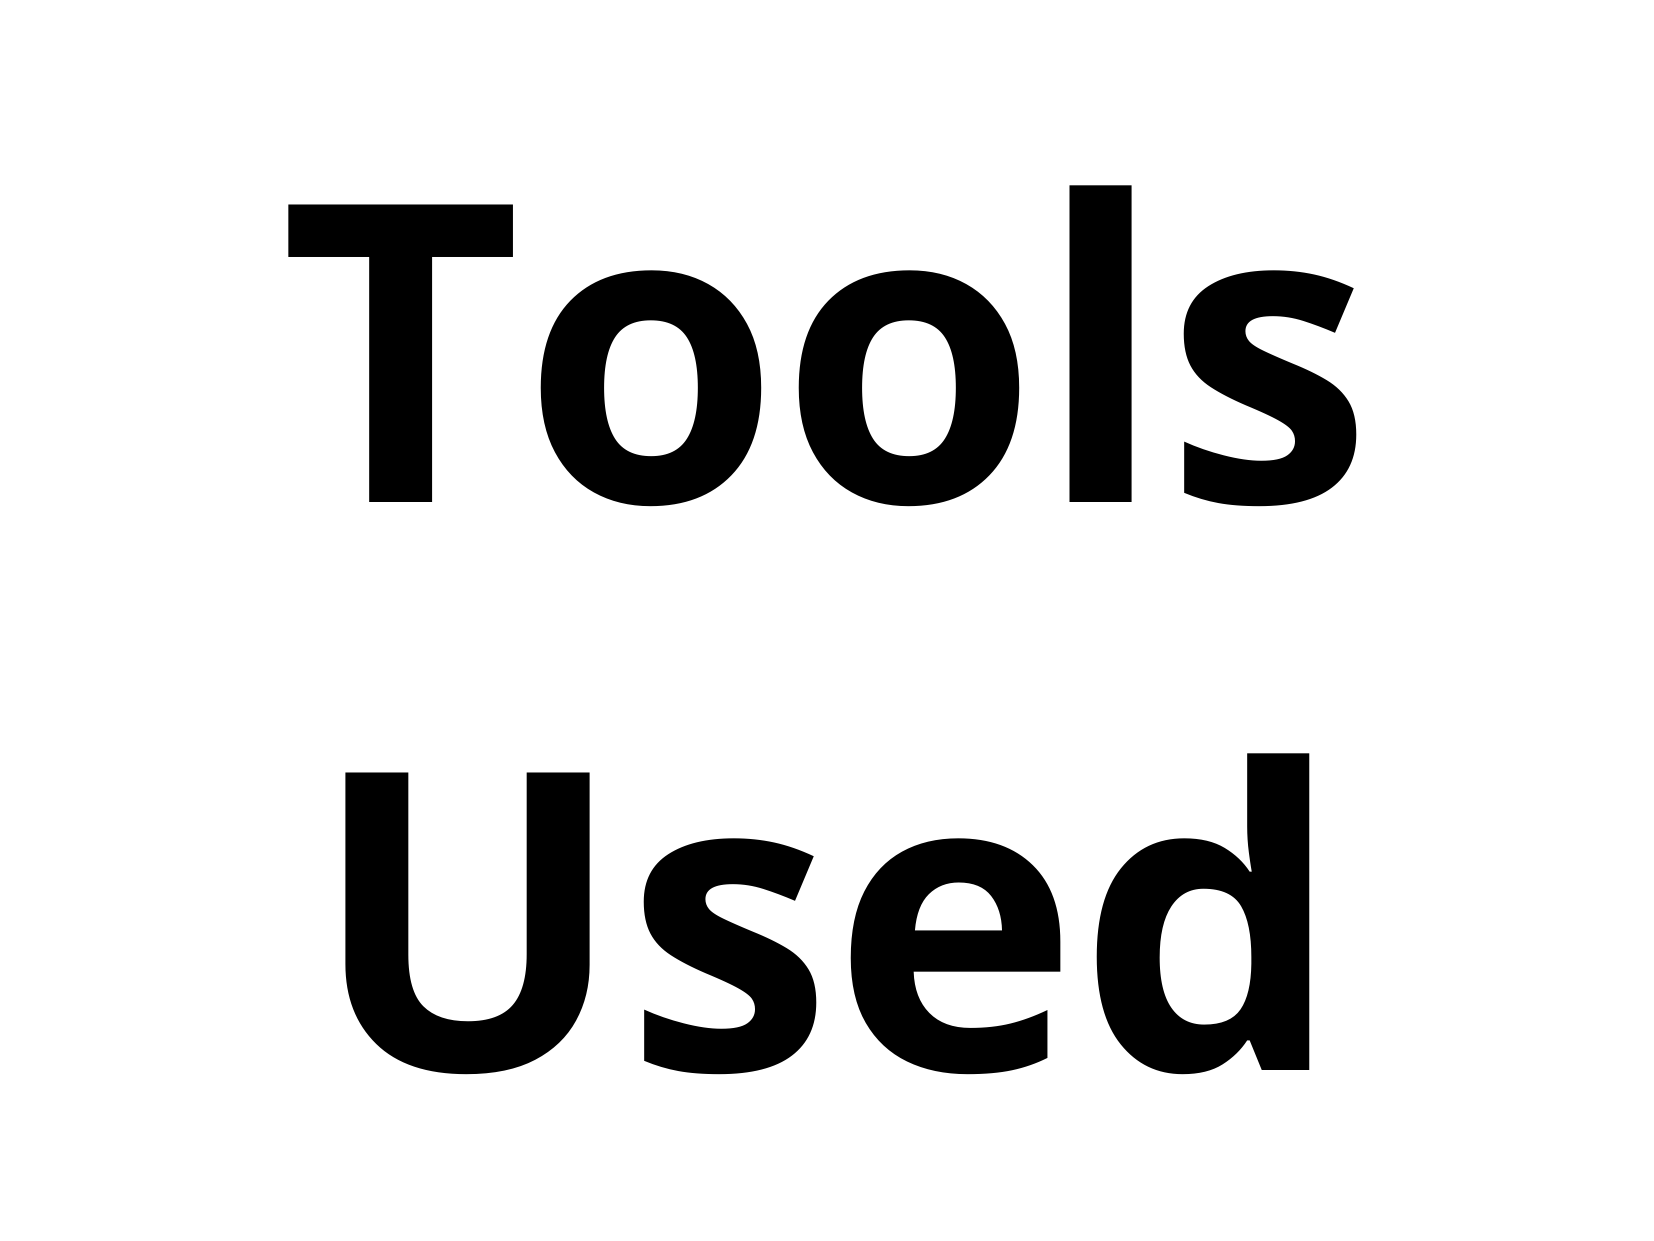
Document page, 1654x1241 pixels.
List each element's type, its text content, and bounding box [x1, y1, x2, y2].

title Tools Used [82, 49, 1571, 1201]
